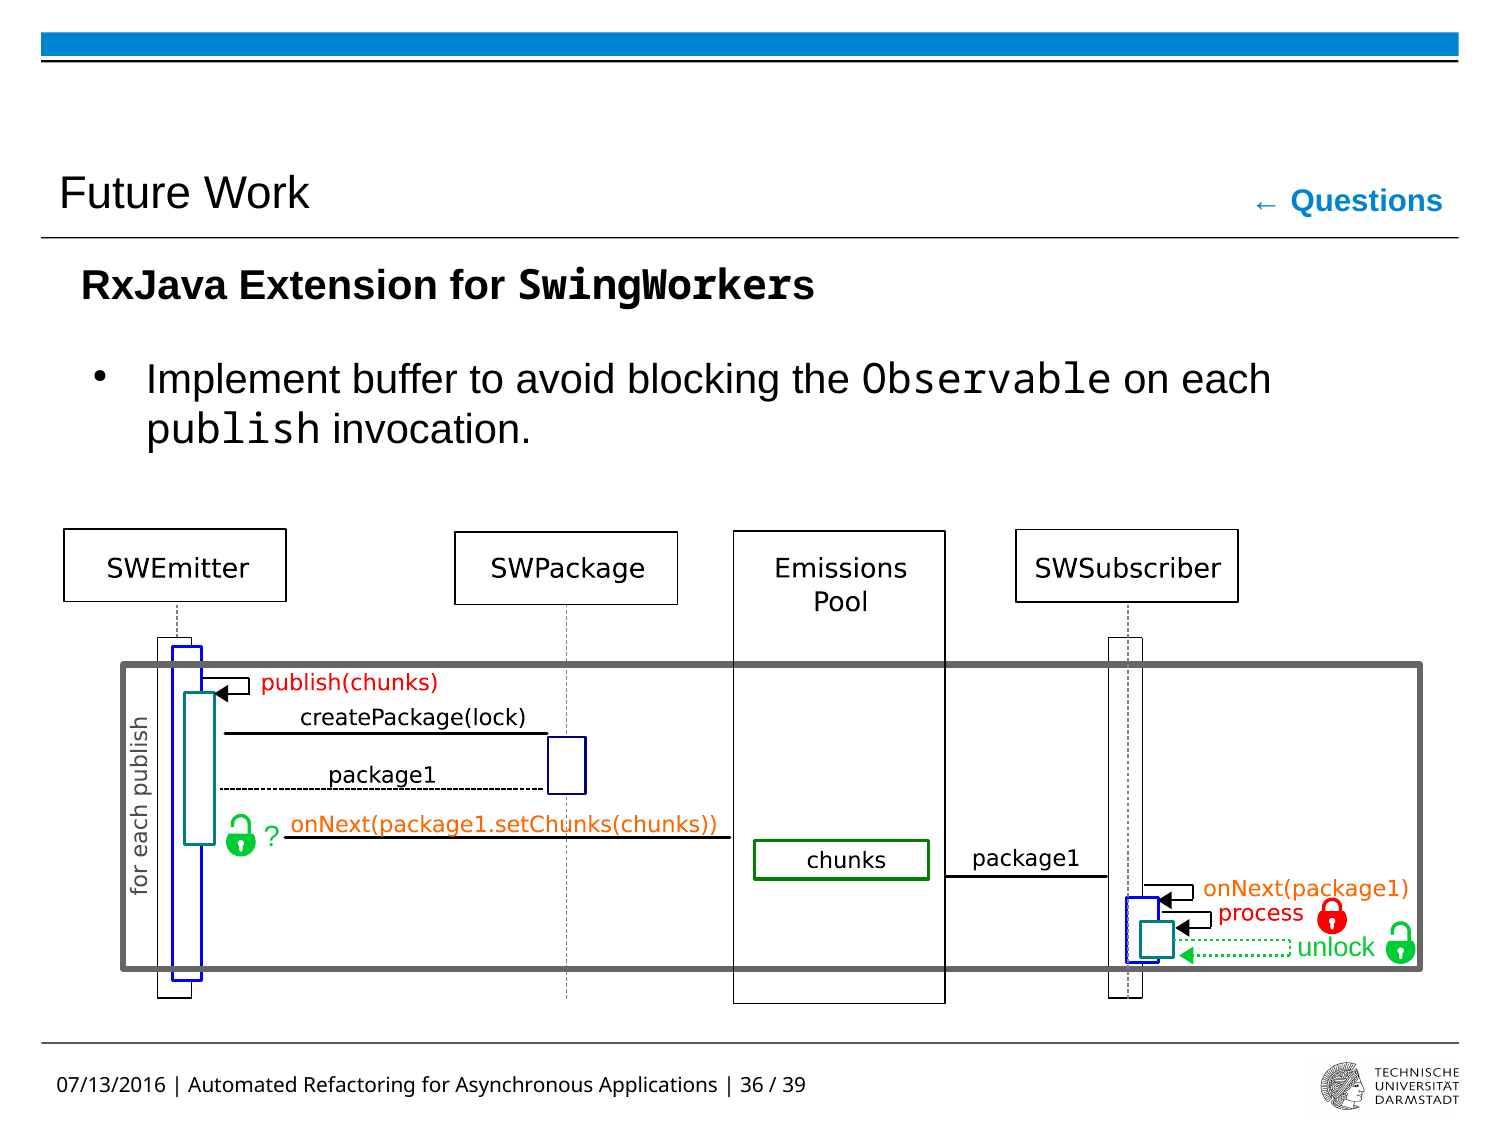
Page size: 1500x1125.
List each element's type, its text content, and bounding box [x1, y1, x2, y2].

text_box [134, 819, 148, 830]
text_box [134, 864, 147, 873]
text_box [357, 770, 367, 783]
text_box [1261, 880, 1283, 897]
list Implement buffer to avoid blocking the Observable on each publish invocation. [75, 351, 1425, 1005]
text_box [134, 731, 148, 741]
text_box [1346, 883, 1357, 897]
text_box [316, 677, 327, 691]
text_box [849, 855, 860, 868]
text_box [134, 783, 152, 795]
text_box [496, 819, 506, 833]
text_box [451, 712, 463, 726]
text_box [520, 816, 529, 833]
text_box [330, 770, 342, 788]
text_box [506, 708, 518, 726]
text_box [395, 770, 407, 788]
text_box [437, 712, 448, 730]
text_box [381, 819, 393, 837]
list RxJava Extension for SwingWorkers [10, 257, 1360, 327]
text_box [1039, 853, 1051, 871]
text_box [465, 708, 471, 728]
text_box [820, 850, 832, 868]
text_box [1317, 879, 1347, 924]
text_box [1219, 907, 1231, 926]
text_box [349, 709, 357, 726]
text_box [291, 673, 303, 691]
text_box [863, 850, 886, 869]
text_box [185, 693, 215, 844]
text_box [384, 712, 396, 726]
text_box [301, 712, 311, 726]
text_box [129, 717, 147, 728]
text_box [1293, 883, 1305, 901]
text_box [1268, 907, 1280, 921]
text_box [973, 853, 985, 871]
text_box [129, 875, 148, 896]
text_box [1108, 638, 1142, 661]
text_box [372, 815, 378, 835]
text_box [613, 815, 619, 835]
text_box [431, 673, 437, 694]
text_box [349, 819, 361, 833]
text_box [1285, 879, 1291, 899]
text_box [1233, 879, 1246, 897]
text_box [589, 815, 611, 833]
text_box [663, 819, 674, 833]
text_box [1025, 853, 1037, 867]
text_box [807, 855, 818, 869]
text_box [392, 677, 404, 691]
text_box [394, 819, 406, 833]
text_box [262, 677, 274, 695]
text_box [701, 815, 708, 835]
text_box [329, 673, 340, 691]
text_box [407, 673, 418, 691]
text_box [461, 819, 473, 833]
text_box [378, 677, 389, 691]
text_box [421, 815, 444, 833]
text_box [373, 708, 384, 726]
text_box [411, 708, 434, 726]
text_box [398, 712, 409, 726]
text_box [1053, 853, 1066, 867]
text_box [835, 855, 846, 869]
text_box [446, 819, 458, 837]
text_box [410, 770, 422, 783]
text_box [343, 770, 355, 783]
text_box [1068, 849, 1079, 866]
text_box [276, 677, 288, 691]
text_box [425, 766, 435, 783]
text_box Future Work [58, 80, 1149, 218]
text_box [530, 815, 544, 833]
text_box ← Questions [1215, 164, 1444, 218]
text_box [493, 712, 504, 726]
text_box [336, 819, 348, 833]
text_box [134, 845, 148, 857]
text_box [419, 677, 429, 691]
text_box [1000, 853, 1011, 867]
text_box [548, 737, 586, 794]
text_box [649, 819, 660, 833]
text_box [134, 832, 148, 843]
text_box [710, 815, 716, 835]
text_box [129, 805, 147, 816]
text_box [351, 677, 362, 691]
text_box [507, 819, 520, 833]
text_box [1255, 907, 1266, 921]
text_box [226, 814, 248, 857]
picture [1305, 1054, 1459, 1118]
text_box [677, 815, 700, 833]
text_box [1248, 883, 1261, 897]
text_box [1281, 907, 1292, 921]
text_box [1373, 883, 1386, 897]
text_box [129, 755, 148, 767]
text_box [635, 815, 646, 833]
text_box [1402, 879, 1408, 899]
text_box [1359, 883, 1371, 901]
text_box [1204, 883, 1216, 897]
text_box [306, 819, 317, 833]
text_box [336, 712, 347, 726]
text_box [295, 819, 303, 833]
text_box [358, 712, 370, 726]
text_box unlock [1282, 924, 1391, 970]
text_box [987, 853, 998, 867]
text_box [370, 765, 393, 783]
text_box [134, 770, 148, 781]
text_box [560, 819, 572, 833]
text_box [364, 673, 375, 691]
text_box ? [248, 812, 295, 860]
text_box [1014, 848, 1025, 866]
text_box [1307, 883, 1318, 897]
text_box [575, 819, 586, 833]
text_box [1234, 907, 1254, 921]
text_box [1391, 921, 1416, 964]
text_box [519, 708, 525, 728]
text_box [1388, 879, 1399, 897]
text_box [362, 816, 370, 833]
text_box [408, 819, 418, 833]
text_box [476, 815, 486, 833]
text_box [343, 673, 349, 694]
text_box [320, 815, 333, 833]
text_box [1108, 972, 1142, 998]
text_box [1218, 883, 1230, 897]
text_box [546, 815, 558, 833]
text_box [479, 712, 492, 726]
text_box [314, 712, 334, 726]
text_box [621, 819, 632, 833]
text_box [1108, 668, 1173, 966]
text_box [1293, 907, 1303, 921]
